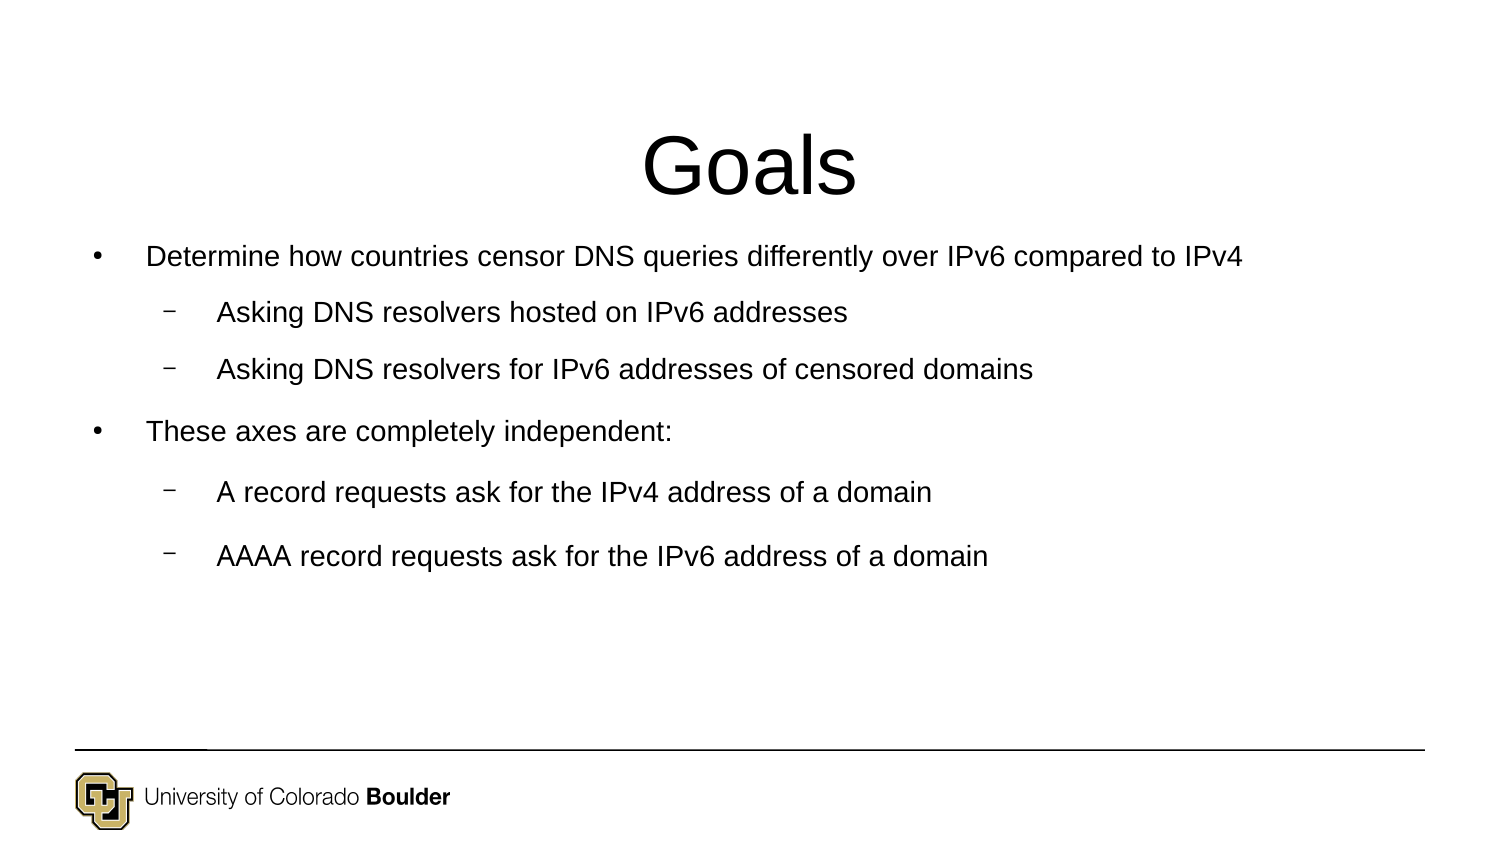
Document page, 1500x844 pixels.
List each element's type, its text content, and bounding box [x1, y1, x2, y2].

picture [75, 772, 450, 830]
title Goals [51, 119, 1449, 213]
list Determine how countries censor DNS queries differently over IPv6 compared to IPv4 Asking DNS resolvers hosted on IPv6 addresses Asking DNS resolvers for IPv6 addresses of censored domains These axes are completely independent: A record requests ask for the IPv4 address of a domain AAAA record requests ask for the IPv6 address of a domain [75, 240, 1425, 715]
